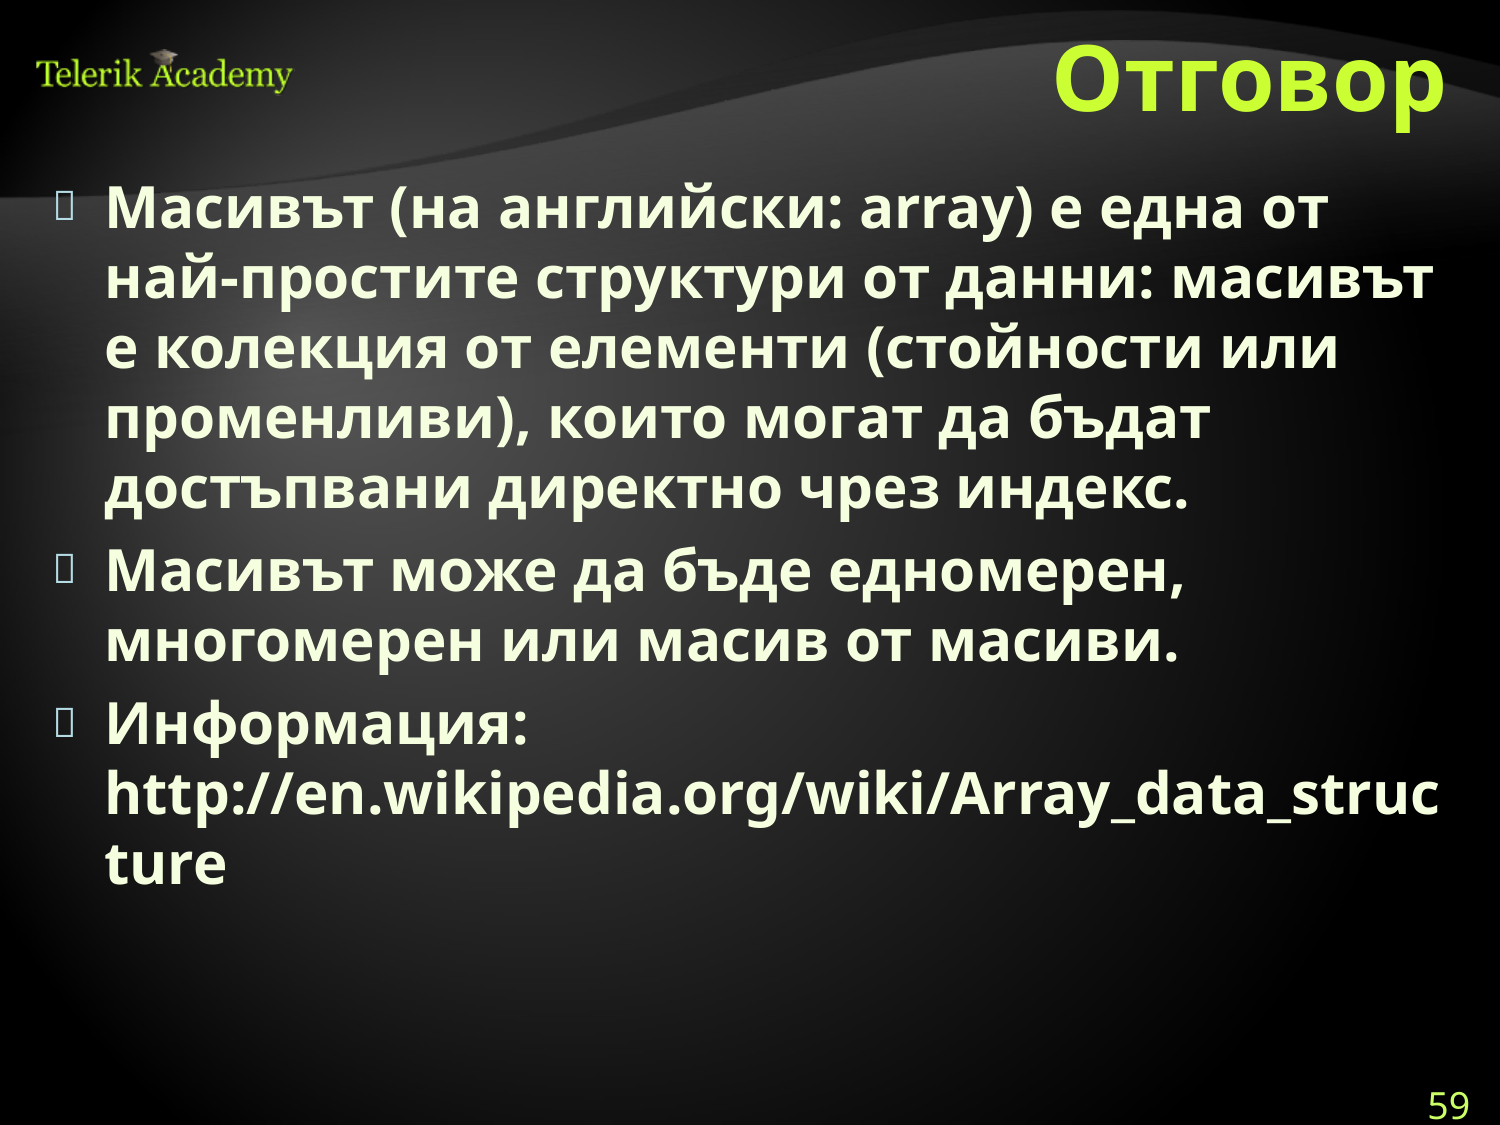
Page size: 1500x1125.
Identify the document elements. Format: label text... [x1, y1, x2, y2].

picture [0, 0, 1500, 1125]
title Отговор [300, 12, 1463, 150]
slide_number <number> [1412, 1074, 1488, 1113]
list Масивът (на английски: array) е една от най-простите структури от данни: масивът е колекция от елементи (стойности или променливи), които могат да бъдат достъпвани директно чрез индекс. Масивът може да бъде едномерен, многомерен или масив от масиви. Информация: http://en.wikipedia.org/wiki/Array_data_structure [37, 162, 1463, 1088]
